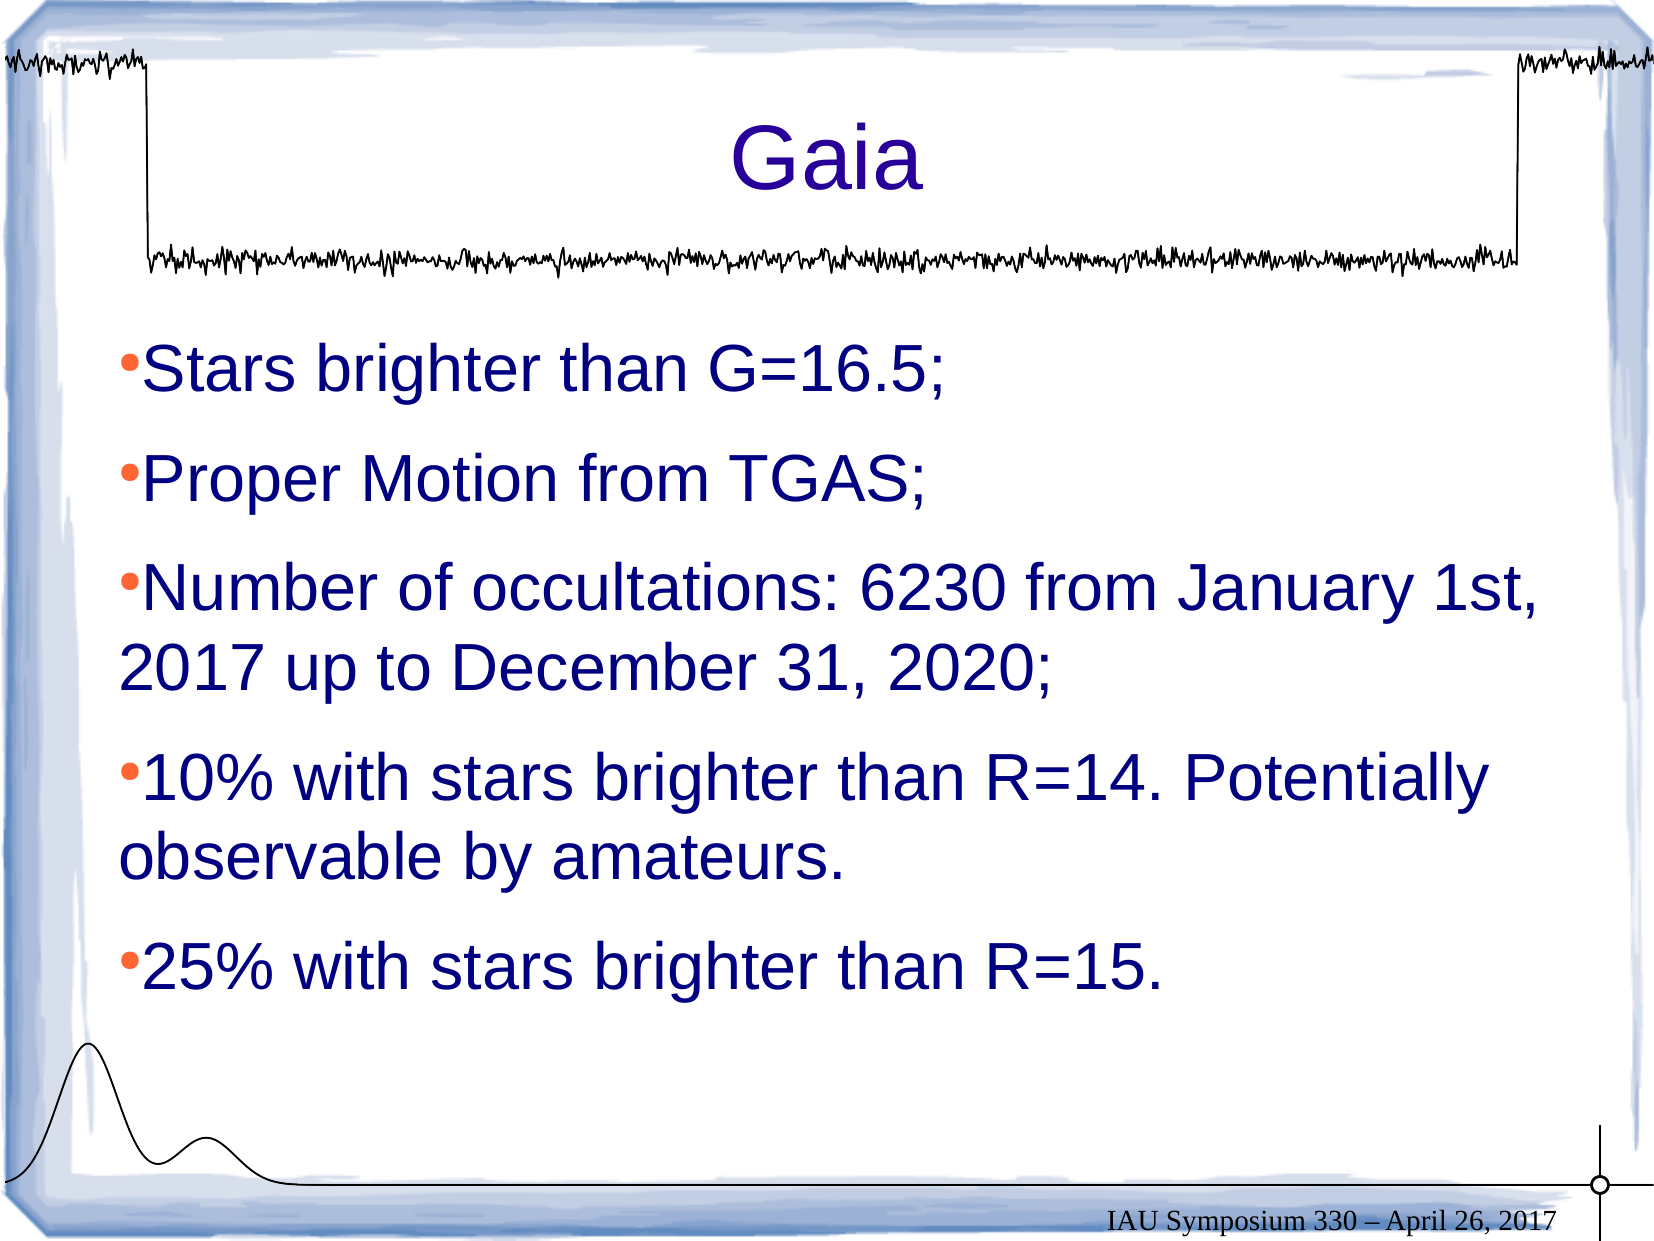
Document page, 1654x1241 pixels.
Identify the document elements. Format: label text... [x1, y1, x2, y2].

text_box IAU Symposium 330 – April 26, 2017 [1070, 1201, 1595, 1232]
title Gaia [82, 49, 1571, 257]
picture [0, 0, 1654, 1241]
list Stars brighter than G=16.5; Proper Motion from TGAS; Number of occultations: 6230 from January 1st, 2017 up to December 31, 2020; 10% with stars brighter than R=14. Potentially observable by amateurs. 25% with stars brighter than R=15. [118, 324, 1571, 1095]
